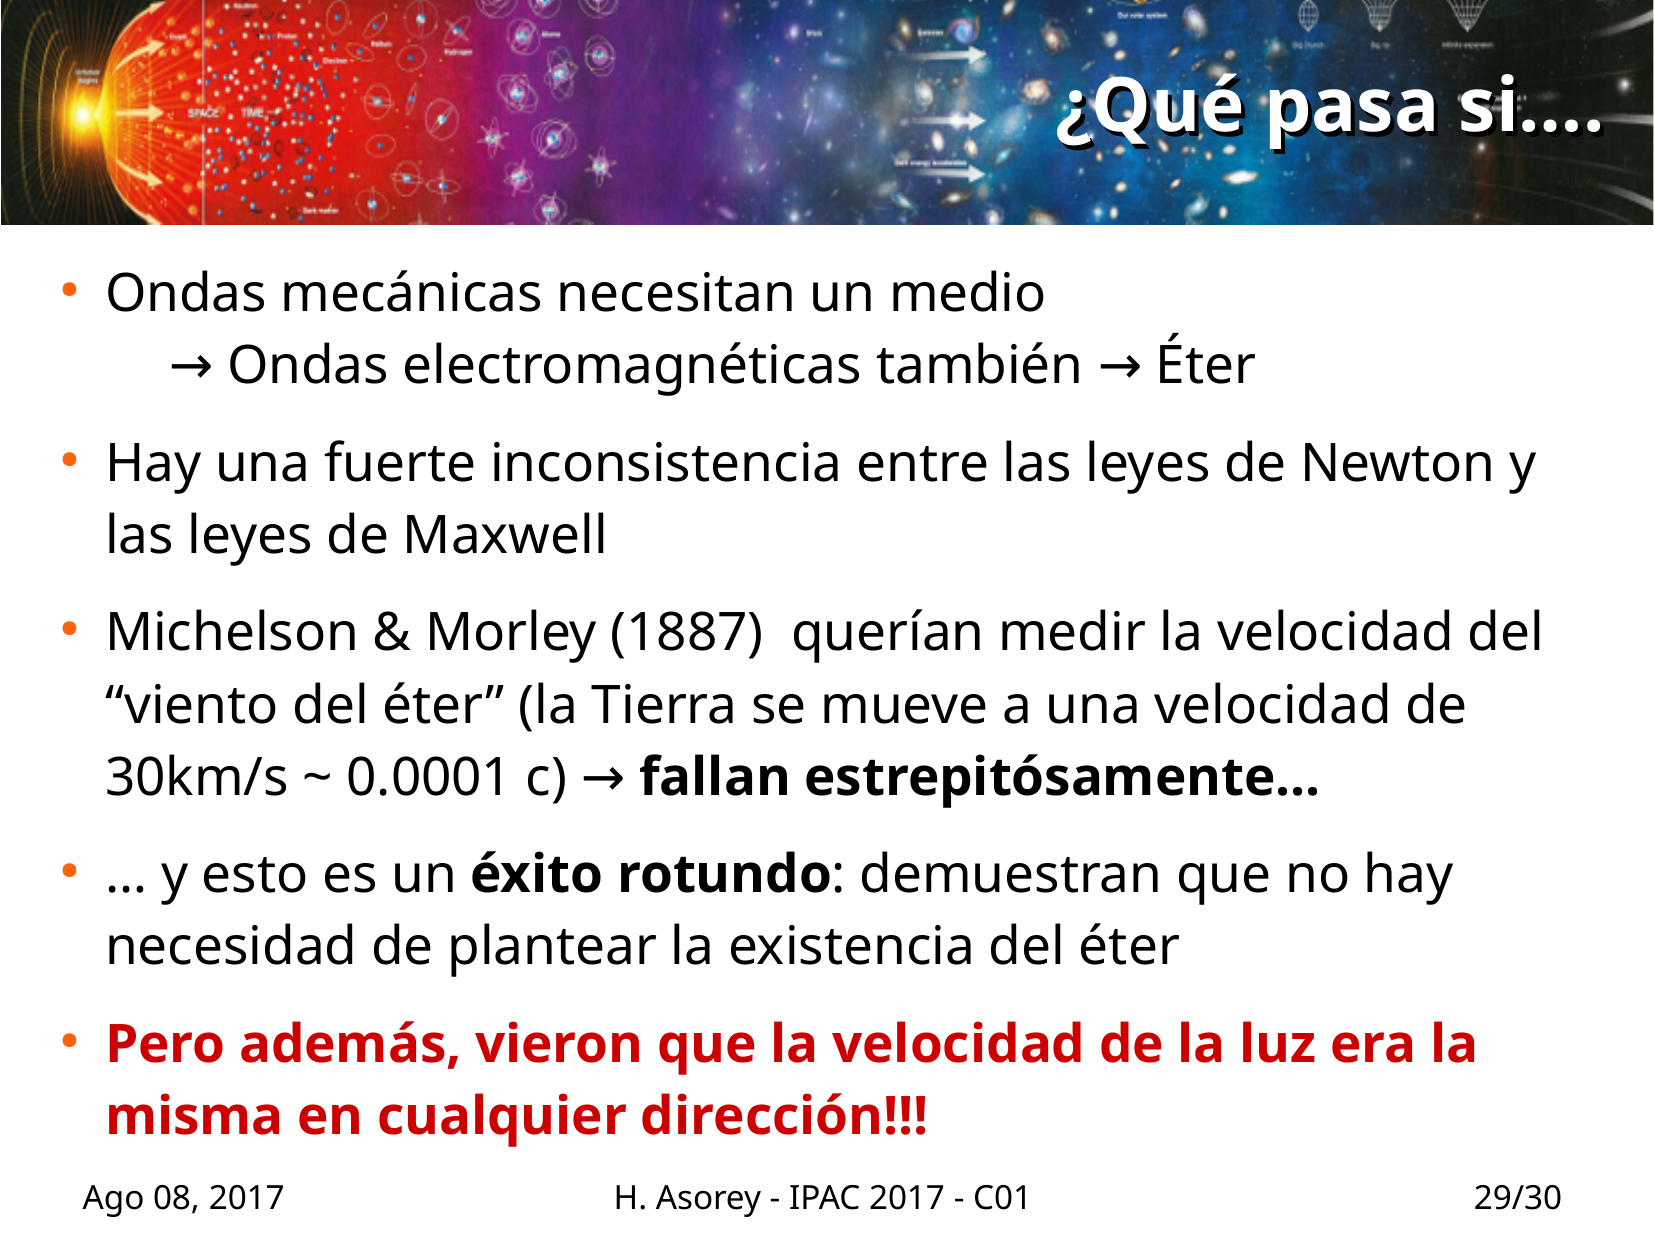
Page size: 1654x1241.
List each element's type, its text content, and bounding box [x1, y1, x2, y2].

title ¿Qué pasa si…. [45, 15, 1606, 191]
list Ondas mecánicas necesitan un medio → Ondas electromagnéticas también → Éter Hay una fuerte inconsistencia entre las leyes de Newton y las leyes de Maxwell Michelson & Morley (1887) querían medir la velocidad del “viento del éter” (la Tierra se mueve a una velocidad de 30km/s ~ 0.0001 c) → fallan estrepitósamente... … y esto es un éxito rotundo: demuestran que no hay necesidad de plantear la existencia del éter Pero además, vieron que la velocidad de la luz era la misma en cualquier dirección!!! [45, 255, 1606, 1156]
picture [1, 0, 1654, 225]
